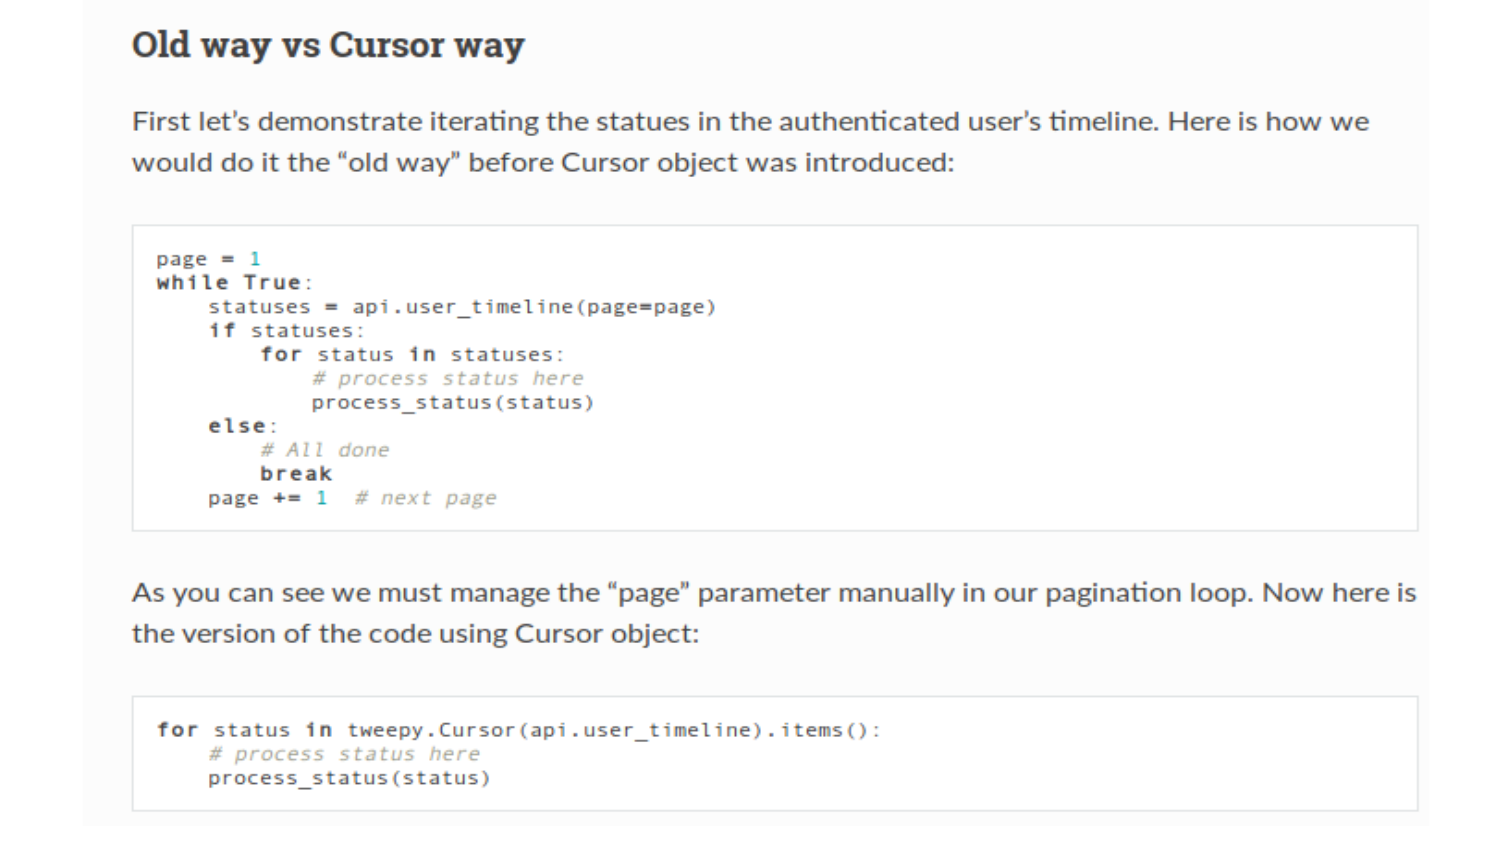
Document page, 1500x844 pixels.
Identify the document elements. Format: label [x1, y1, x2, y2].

picture [82, 0, 1430, 826]
